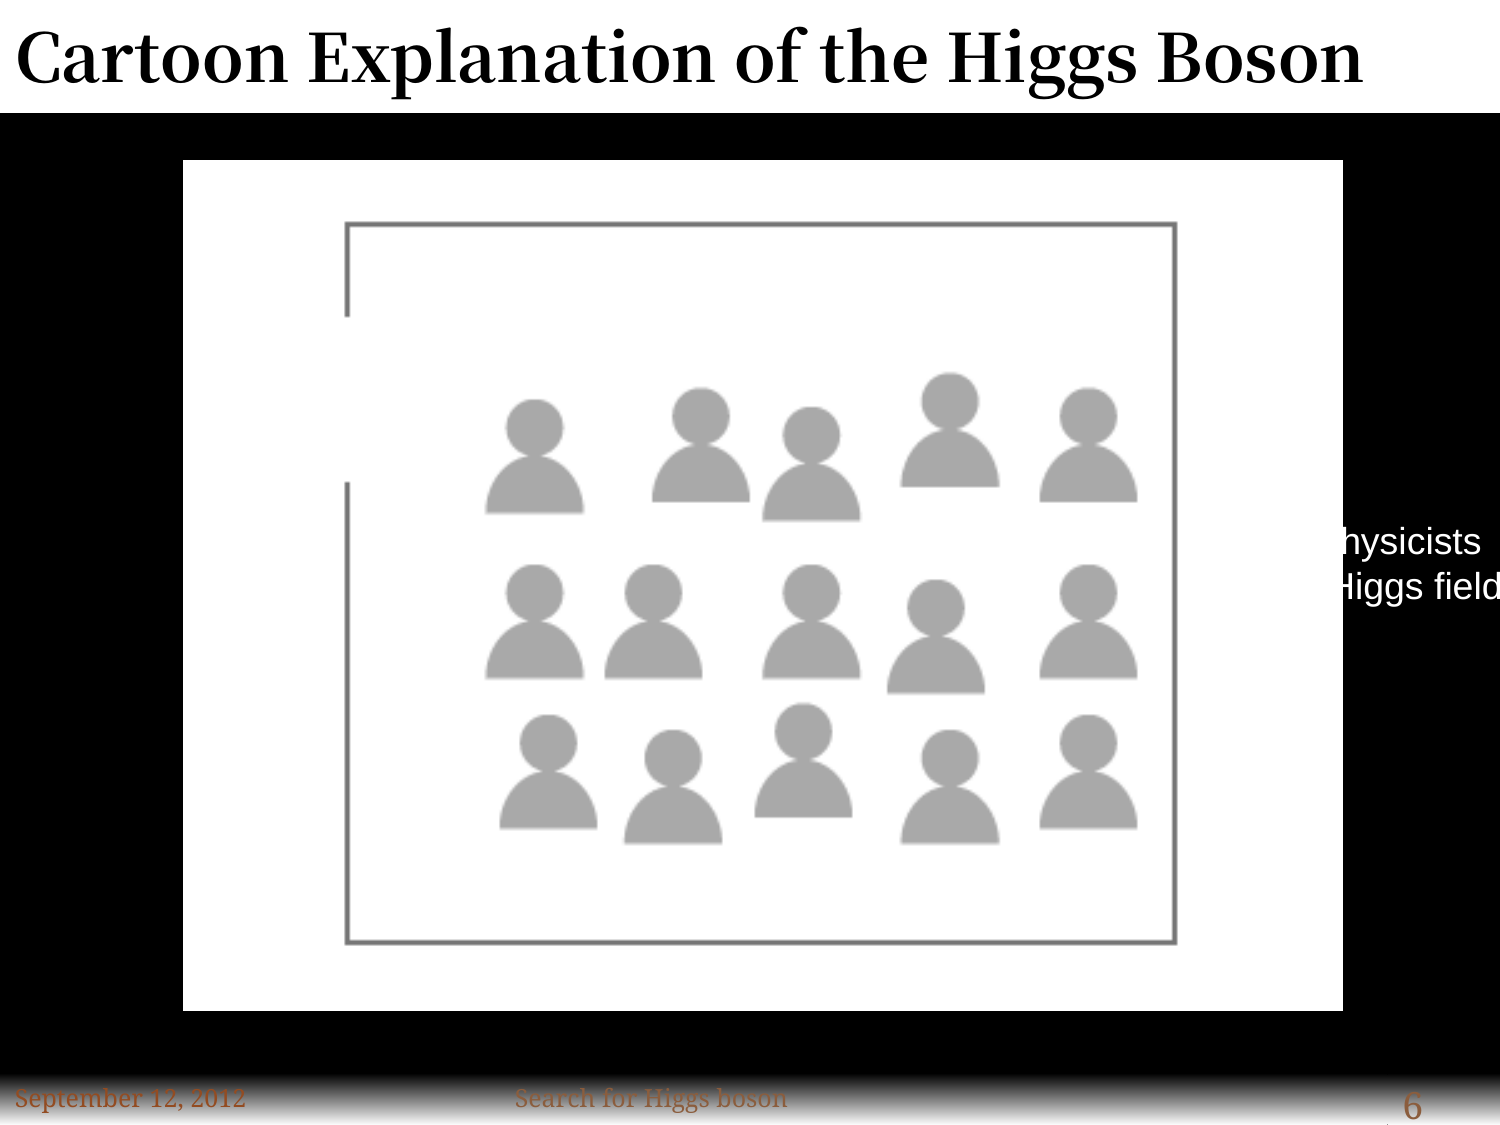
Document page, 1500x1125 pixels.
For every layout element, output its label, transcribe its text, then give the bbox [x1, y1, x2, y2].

slide_number September 12, 2012 [0, 1074, 500, 1125]
title Cartoon Explanation of the Higgs Boson [0, 0, 1500, 113]
footer Search for Higgs boson [500, 1074, 1387, 1125]
picture [183, 160, 1343, 1011]
text_box Physicists “Higgs field” [1300, 509, 1500, 615]
slide_number <number> [1387, 1074, 1500, 1125]
